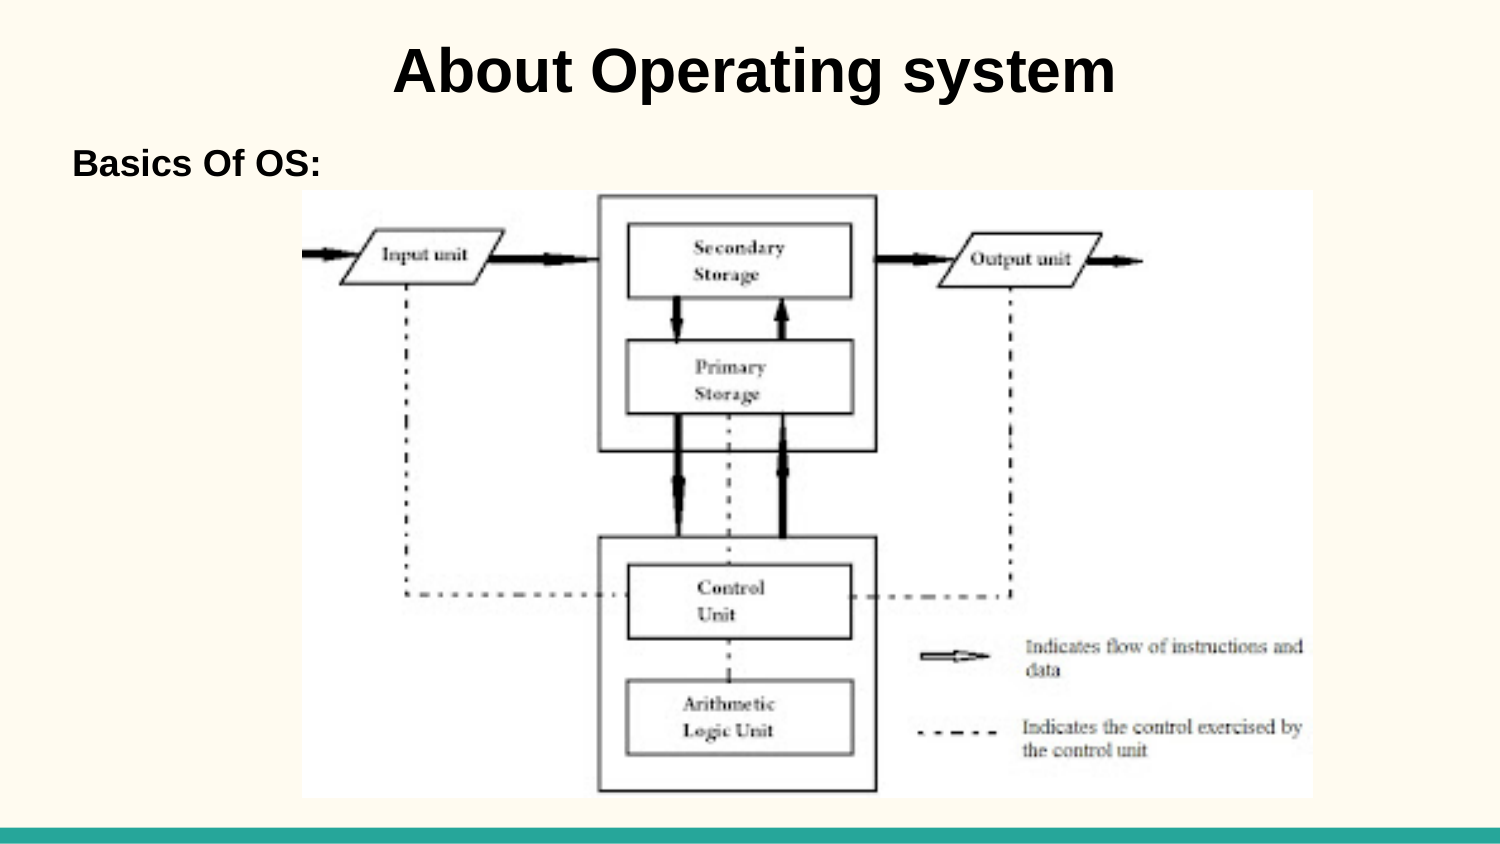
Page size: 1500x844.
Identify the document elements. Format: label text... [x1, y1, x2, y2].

picture [302, 190, 1313, 798]
title About Operating system [51, 17, 1449, 118]
list Basics Of OS: [51, 139, 1449, 844]
